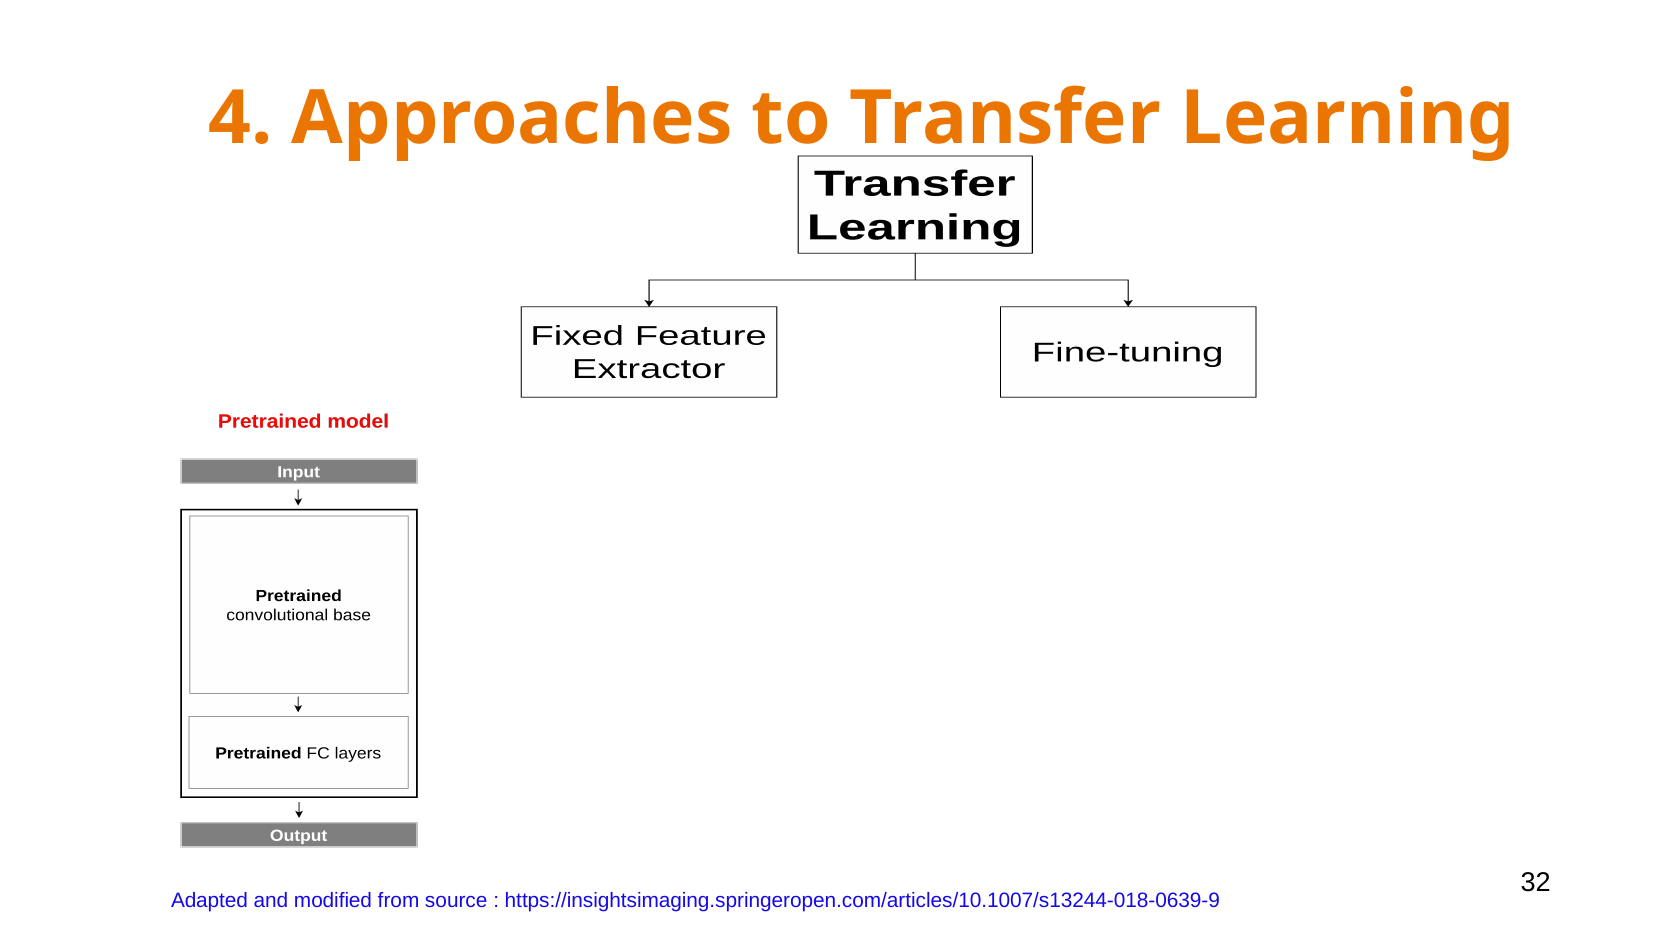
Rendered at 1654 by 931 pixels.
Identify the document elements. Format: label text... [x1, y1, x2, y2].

title 4. Approaches to Transfer Learning [82, 37, 1571, 193]
picture [171, 402, 426, 856]
text_box Adapted and modified from source : https://insightsimaging.springeropen.com/articles/10.1007/s13244-018-0639-9 [156, 881, 1267, 927]
picture [510, 148, 1267, 406]
